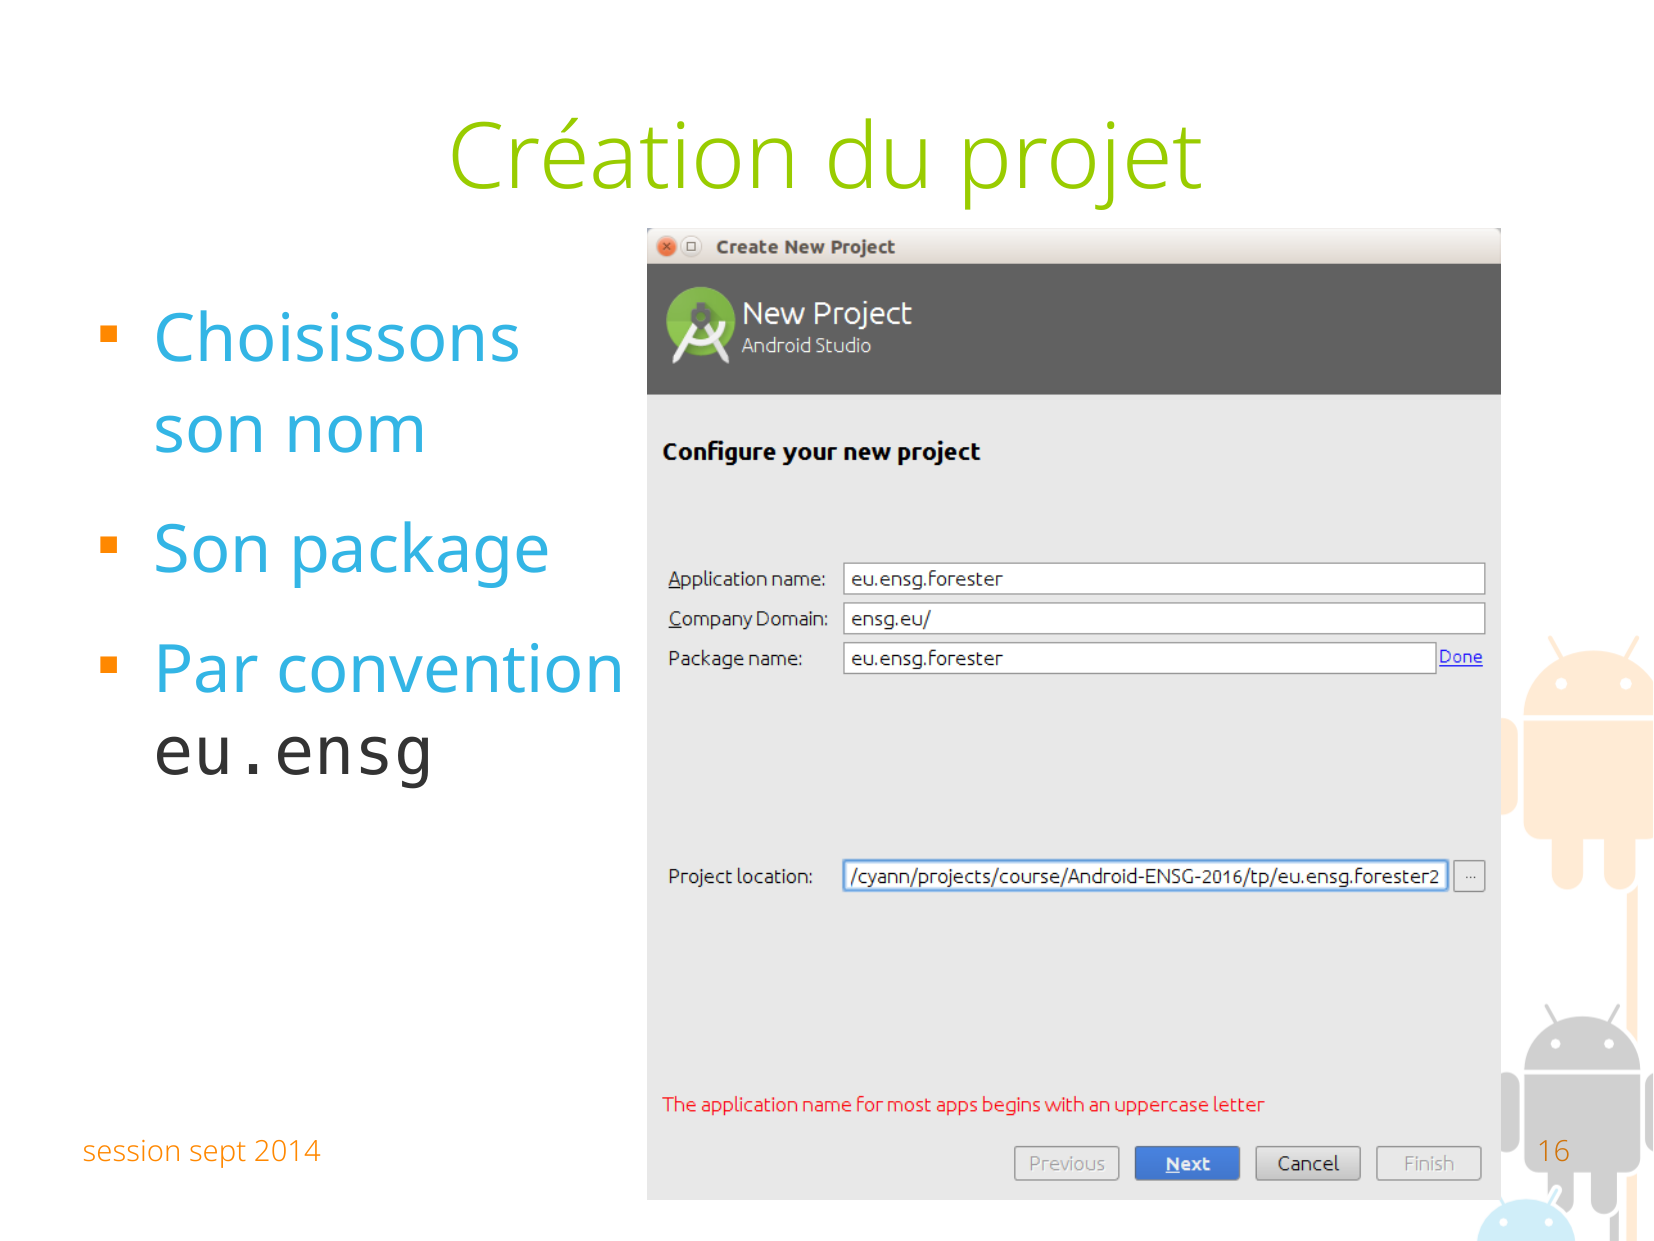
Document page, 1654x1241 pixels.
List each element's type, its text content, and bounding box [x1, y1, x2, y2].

list Choisissons son nom Son package Par convention eu.ensg [82, 290, 646, 1010]
title Création du projet [82, 49, 1571, 257]
picture [240, 228, 1654, 1241]
